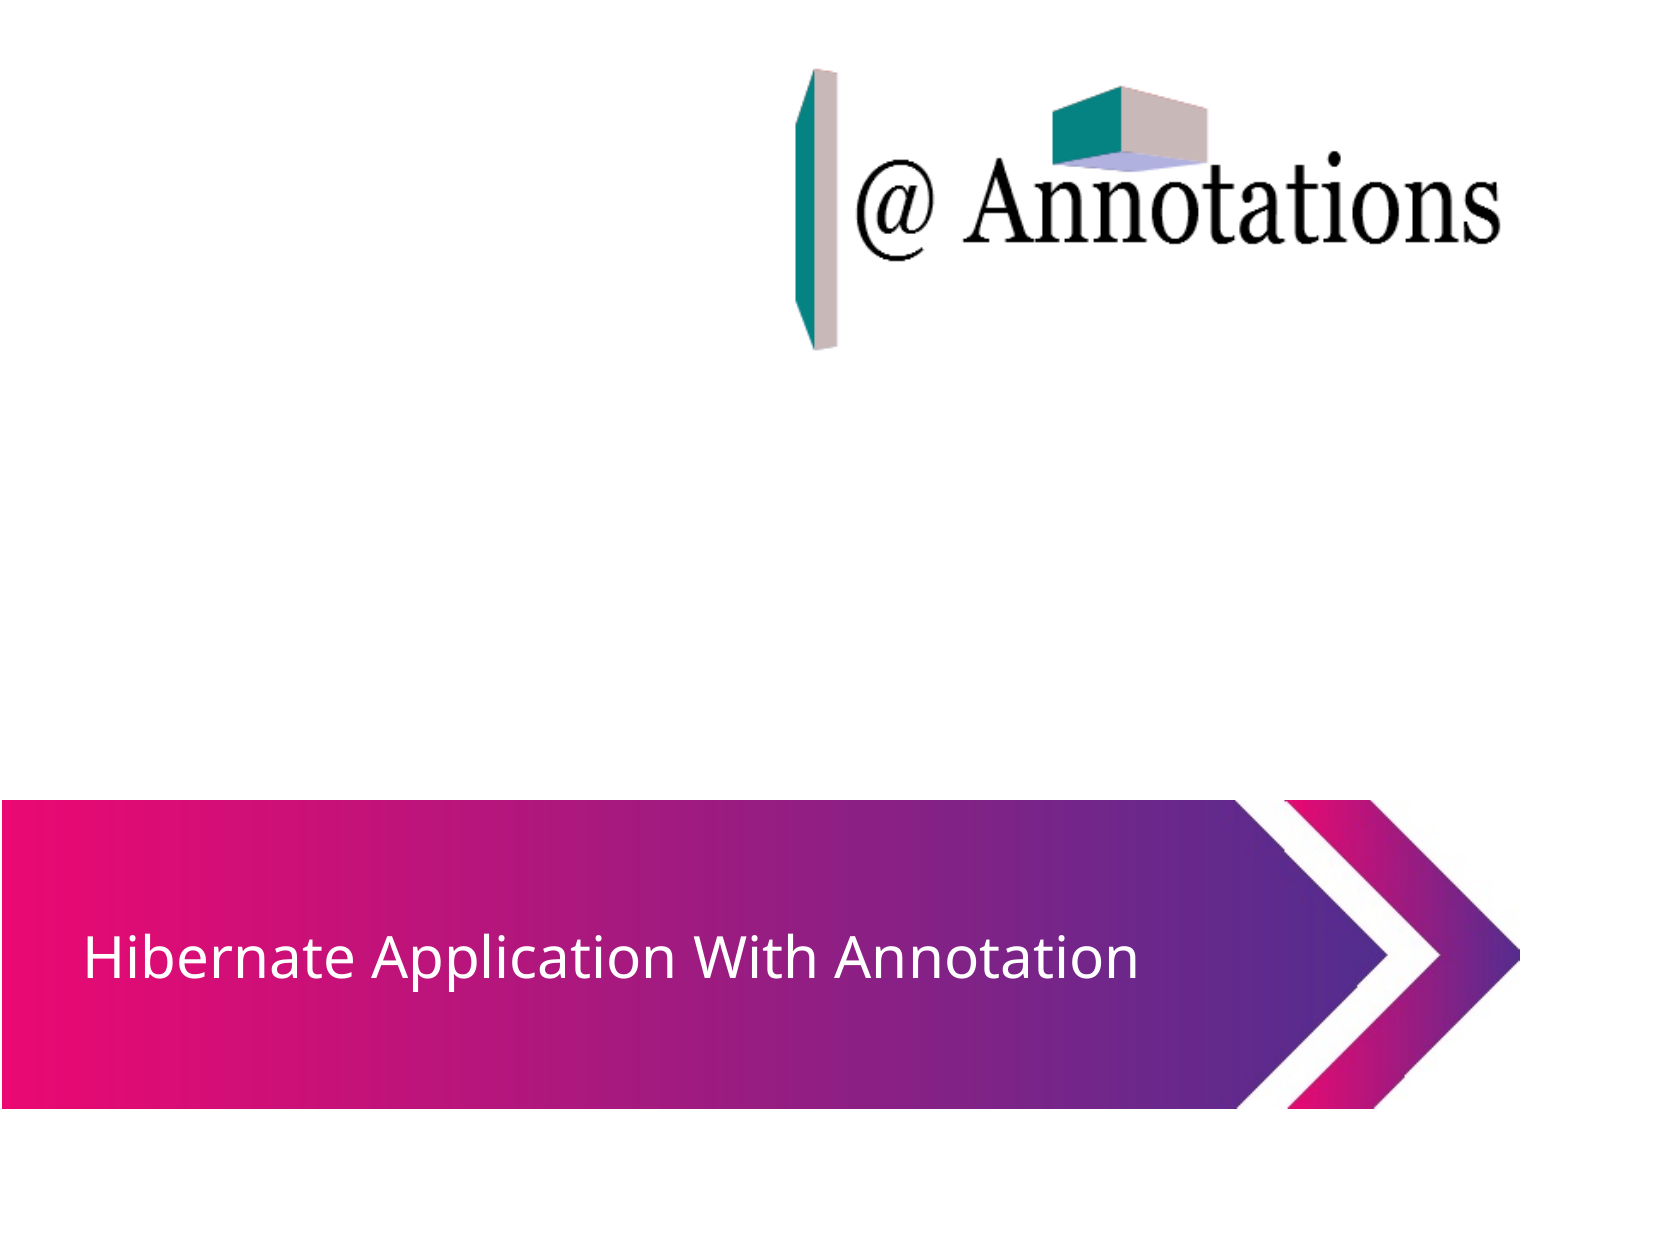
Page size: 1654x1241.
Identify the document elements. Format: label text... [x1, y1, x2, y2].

picture [765, 47, 1622, 391]
picture [2, 800, 1520, 1109]
title Hibernate Application With Annotation [82, 852, 1396, 1060]
